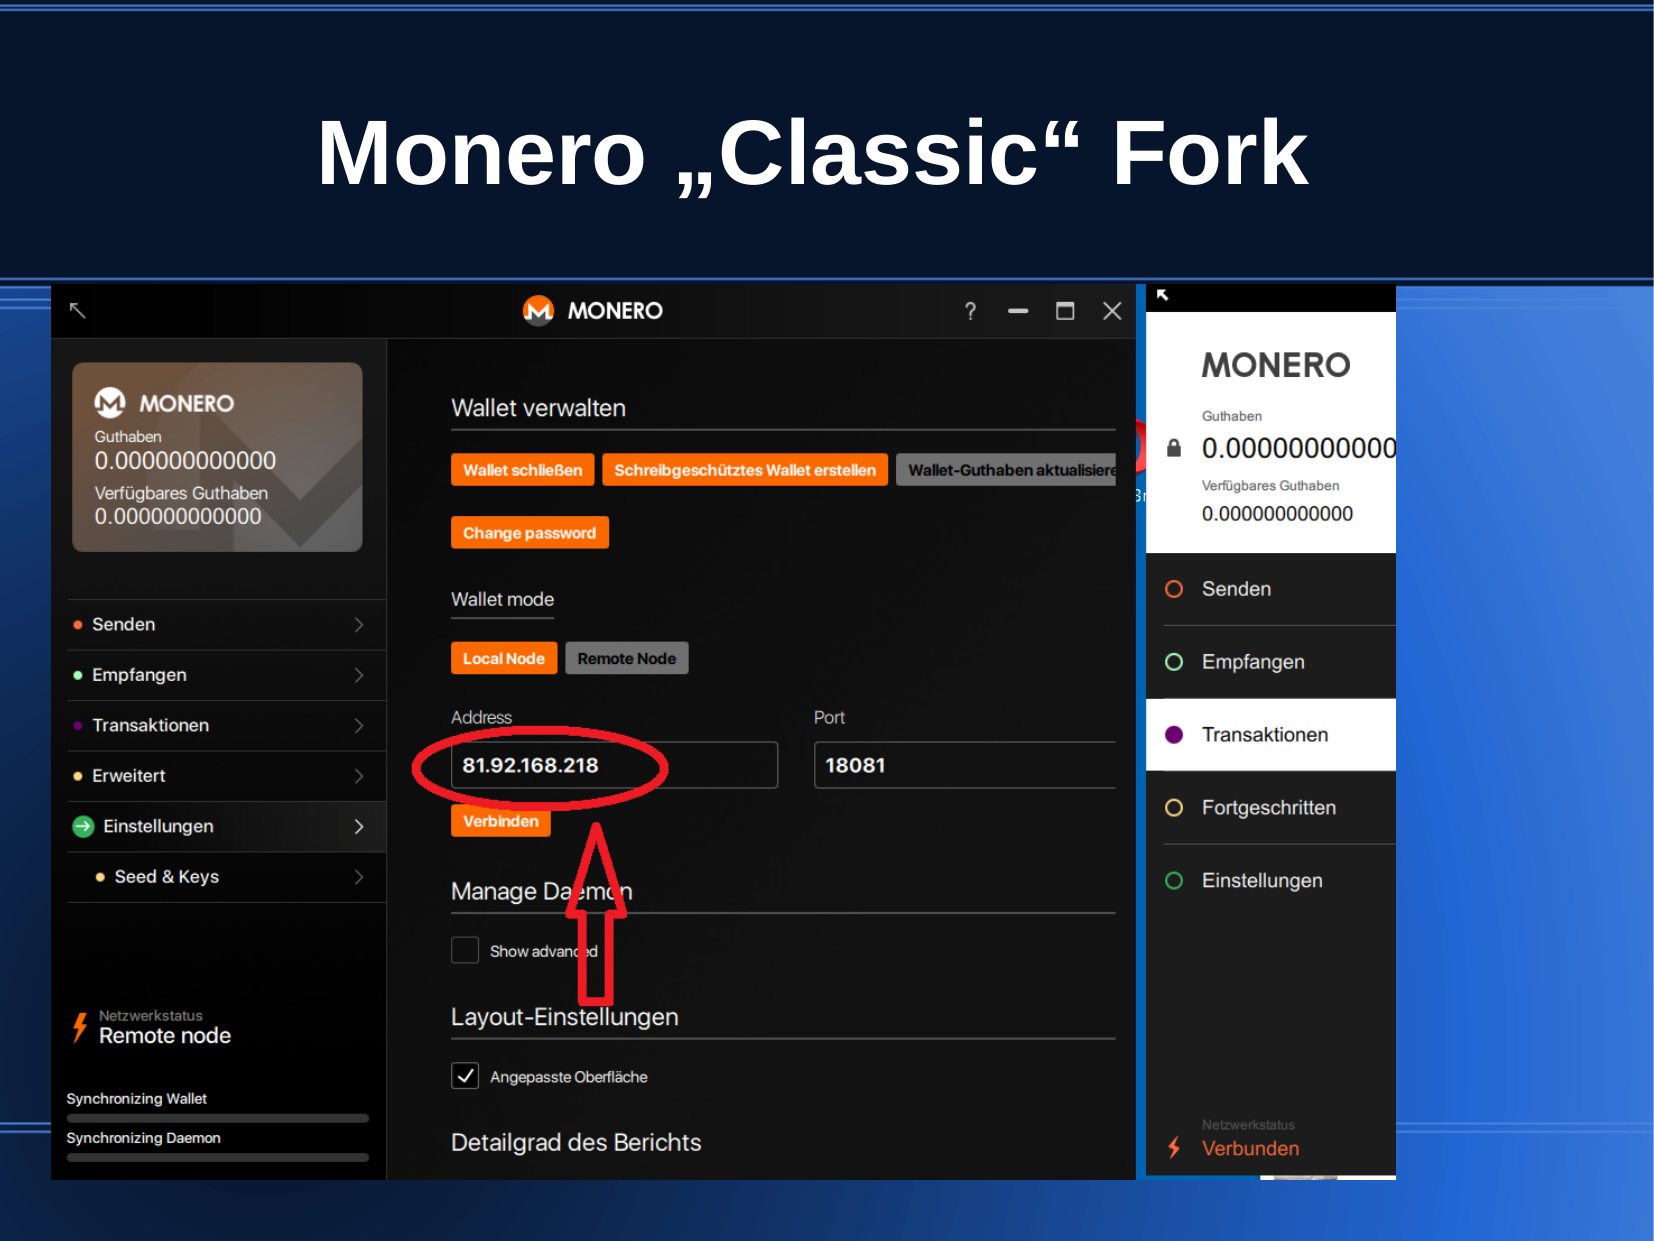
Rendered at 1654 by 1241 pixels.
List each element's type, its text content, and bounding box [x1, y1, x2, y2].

title Monero „Classic“ Fork [82, 49, 1571, 257]
picture [0, 0, 1654, 1241]
